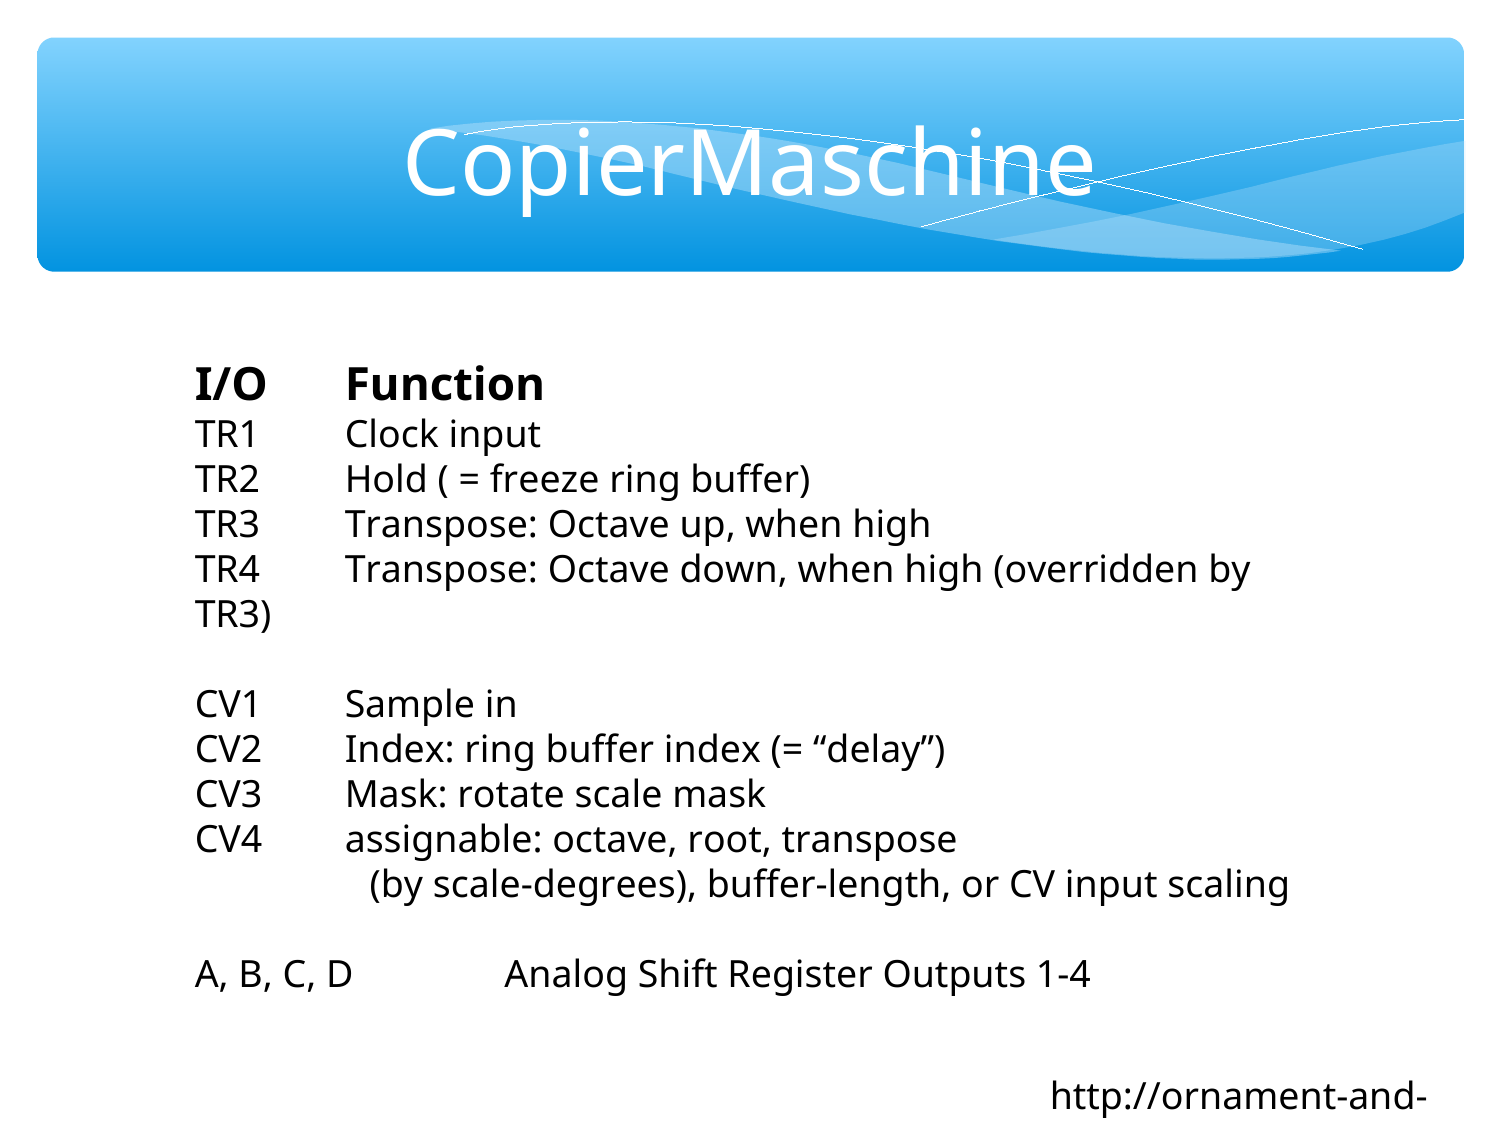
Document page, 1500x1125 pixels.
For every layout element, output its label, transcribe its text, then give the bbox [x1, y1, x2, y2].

text_box I/O Function TR1 Clock input TR2 Hold ( = freeze ring buffer) TR3 Transpose: Octave up, when high TR4 Transpose: Octave down, when high (overridden by TR3) CV1 Sample in CV2 Index: ring buffer index (= “delay”) CV3 Mask: rotate scale mask CV4 assignable: octave, root, transpose (by scale-degrees), buffer-length, or CV input scaling A, B, C, D Analog Shift Register Outputs 1-4 [180, 302, 1346, 961]
title CopierMaschine [75, 40, 1426, 276]
text_box http://ornament-and-cri.me [1035, 1065, 1496, 1125]
